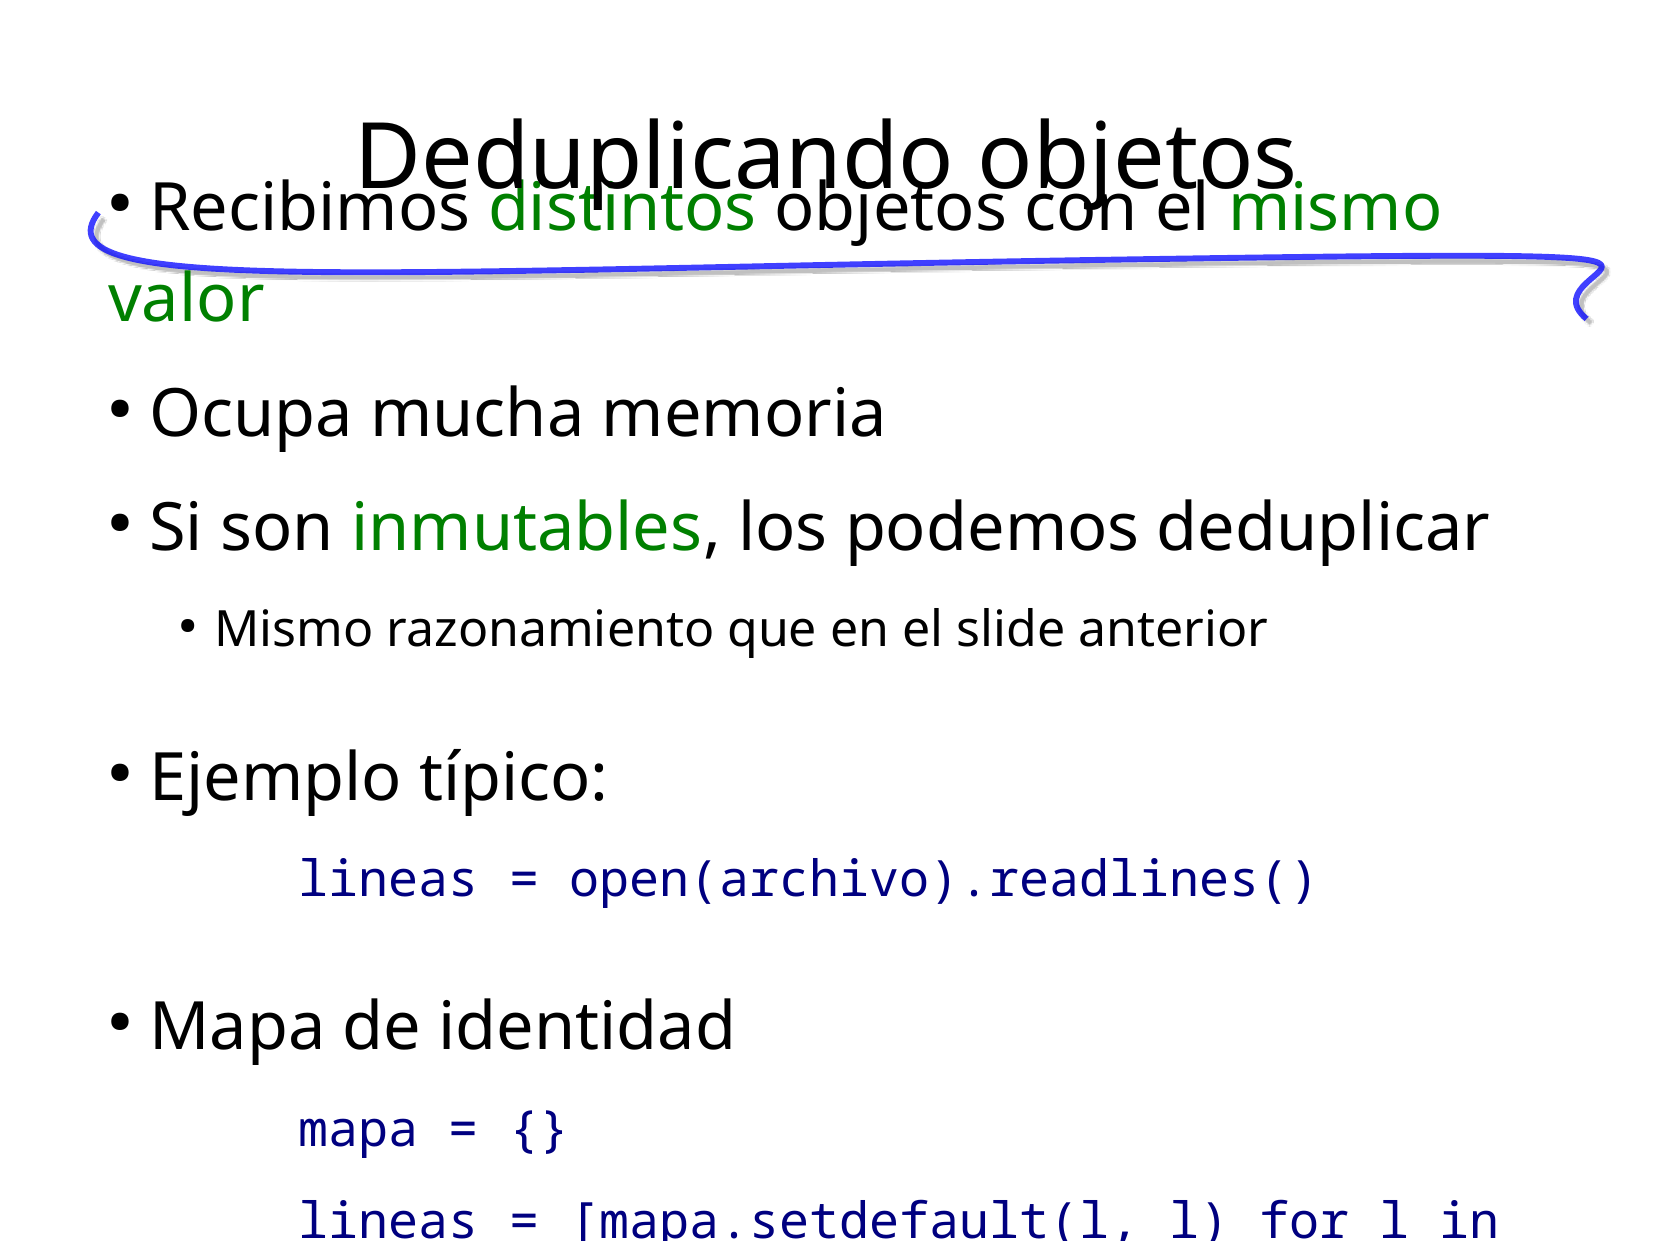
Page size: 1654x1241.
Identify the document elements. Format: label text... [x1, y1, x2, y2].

subtitle Recibimos distintos objetos con el mismo valor Ocupa mucha memoria Si son inmutables, los podemos deduplicar Mismo razonamiento que en el slide anterior Ejemplo típico: lineas = open(archivo).readlines() Mapa de identidad mapa = {} lineas = [mapa.setdefault(l, l) for l in open(arch)] [108, 316, 1607, 1164]
title Deduplicando objetos [82, 49, 1571, 257]
